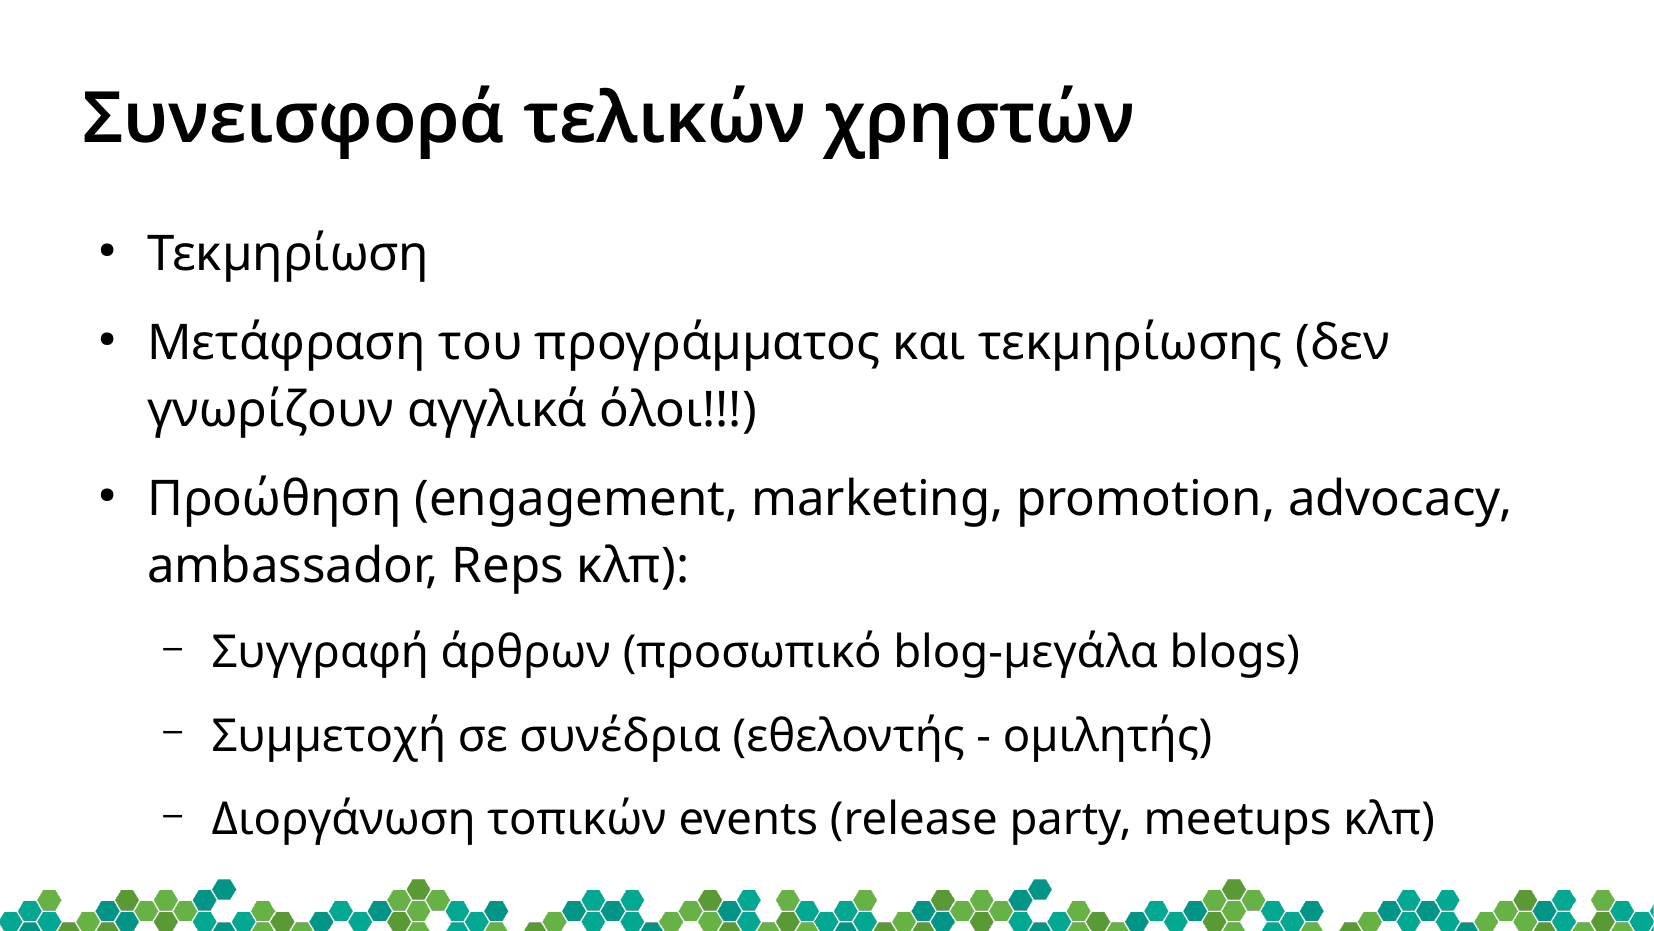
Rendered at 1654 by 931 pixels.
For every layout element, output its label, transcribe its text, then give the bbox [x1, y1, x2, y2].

title Συνεισφορά τελικών χρηστών [82, 37, 1571, 193]
list Τεκμηρίωση Μετάφραση του προγράμματος και τεκμηρίωσης (δεν γνωρίζουν αγγλικά όλοι!!!) Προώθηση (engagement, marketing, promotion, advocacy, ambassador, Reps κλπ): Συγγραφή άρθρων (προσωπικό blog-μεγάλα blogs) Συμμετοχή σε συνέδρια (εθελοντής - ομιλητής) Διοργάνωση τοπικών events (release party, meetups κλπ) [82, 217, 1571, 855]
picture [0, 871, 1654, 931]
